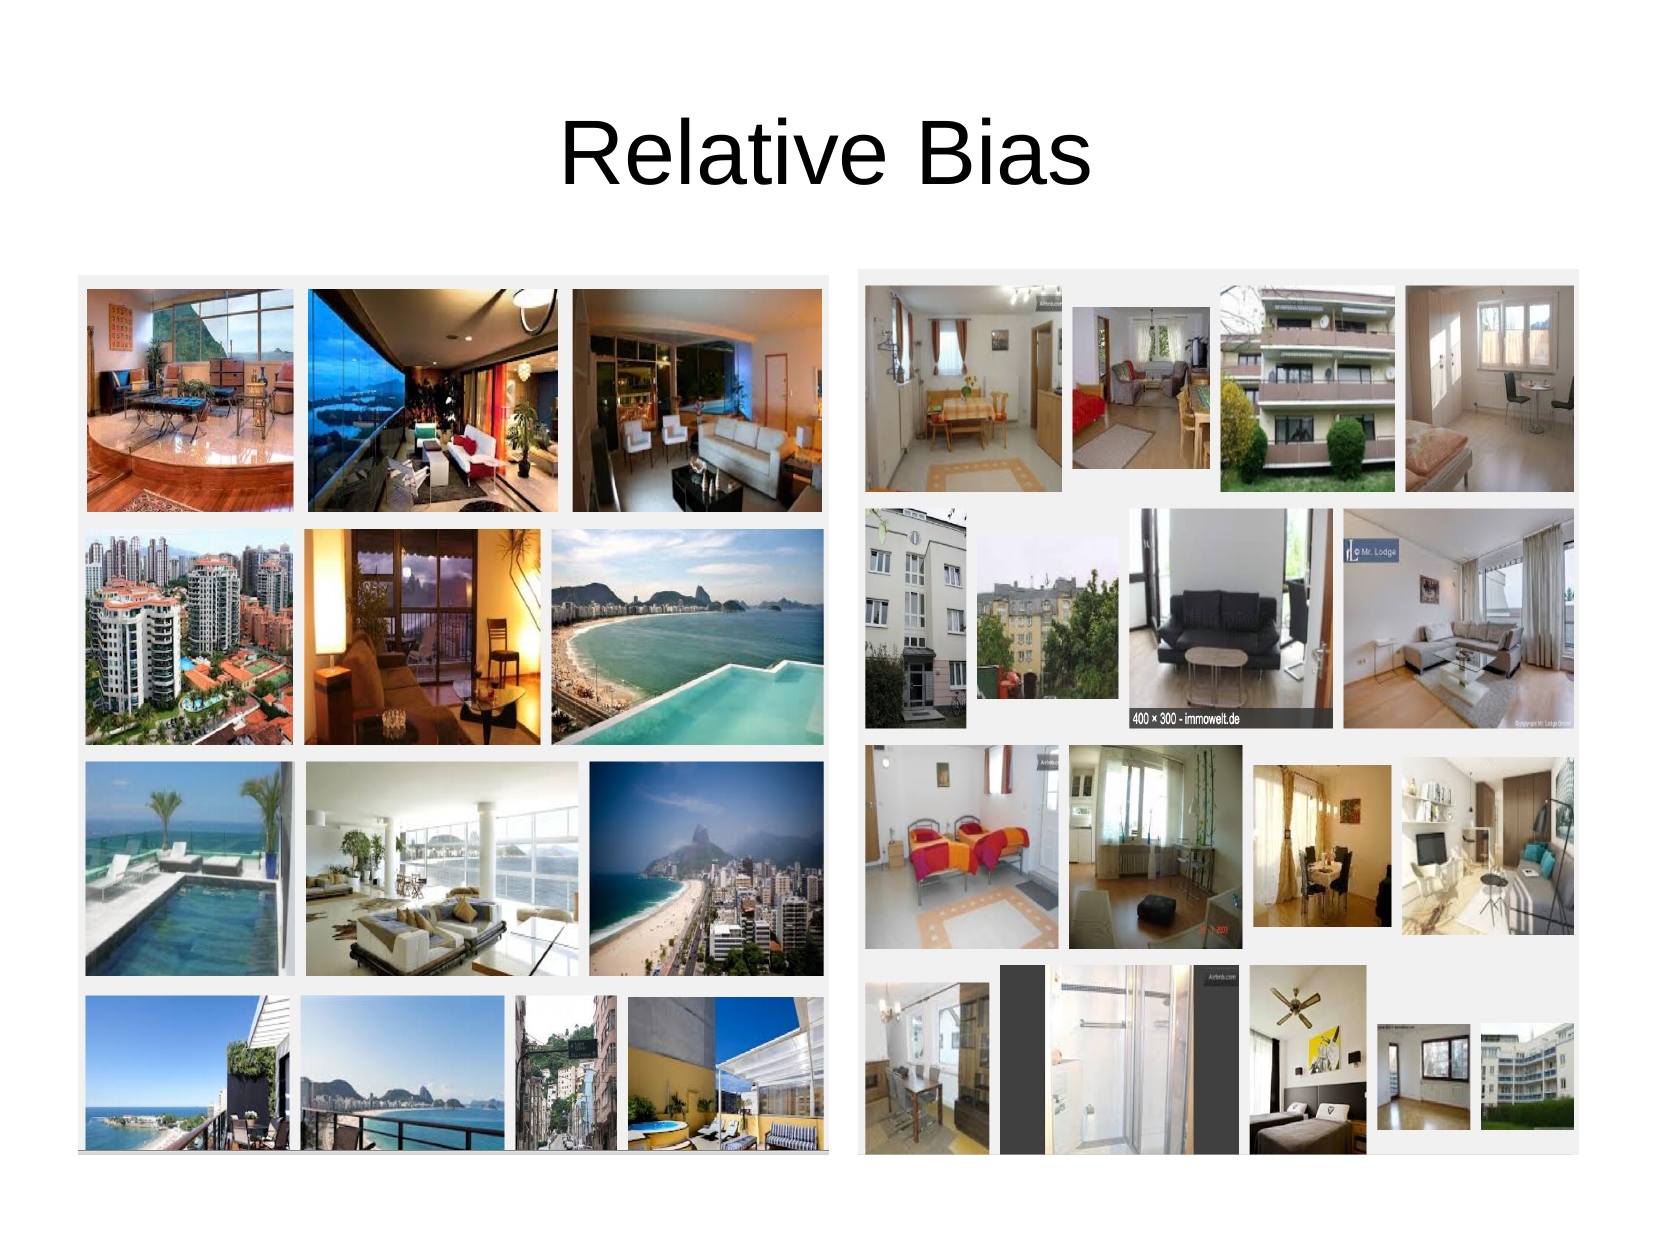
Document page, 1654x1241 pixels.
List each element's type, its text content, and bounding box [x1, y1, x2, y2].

title Relative Bias [82, 49, 1571, 257]
picture [78, 275, 829, 1156]
picture [858, 269, 1579, 1156]
